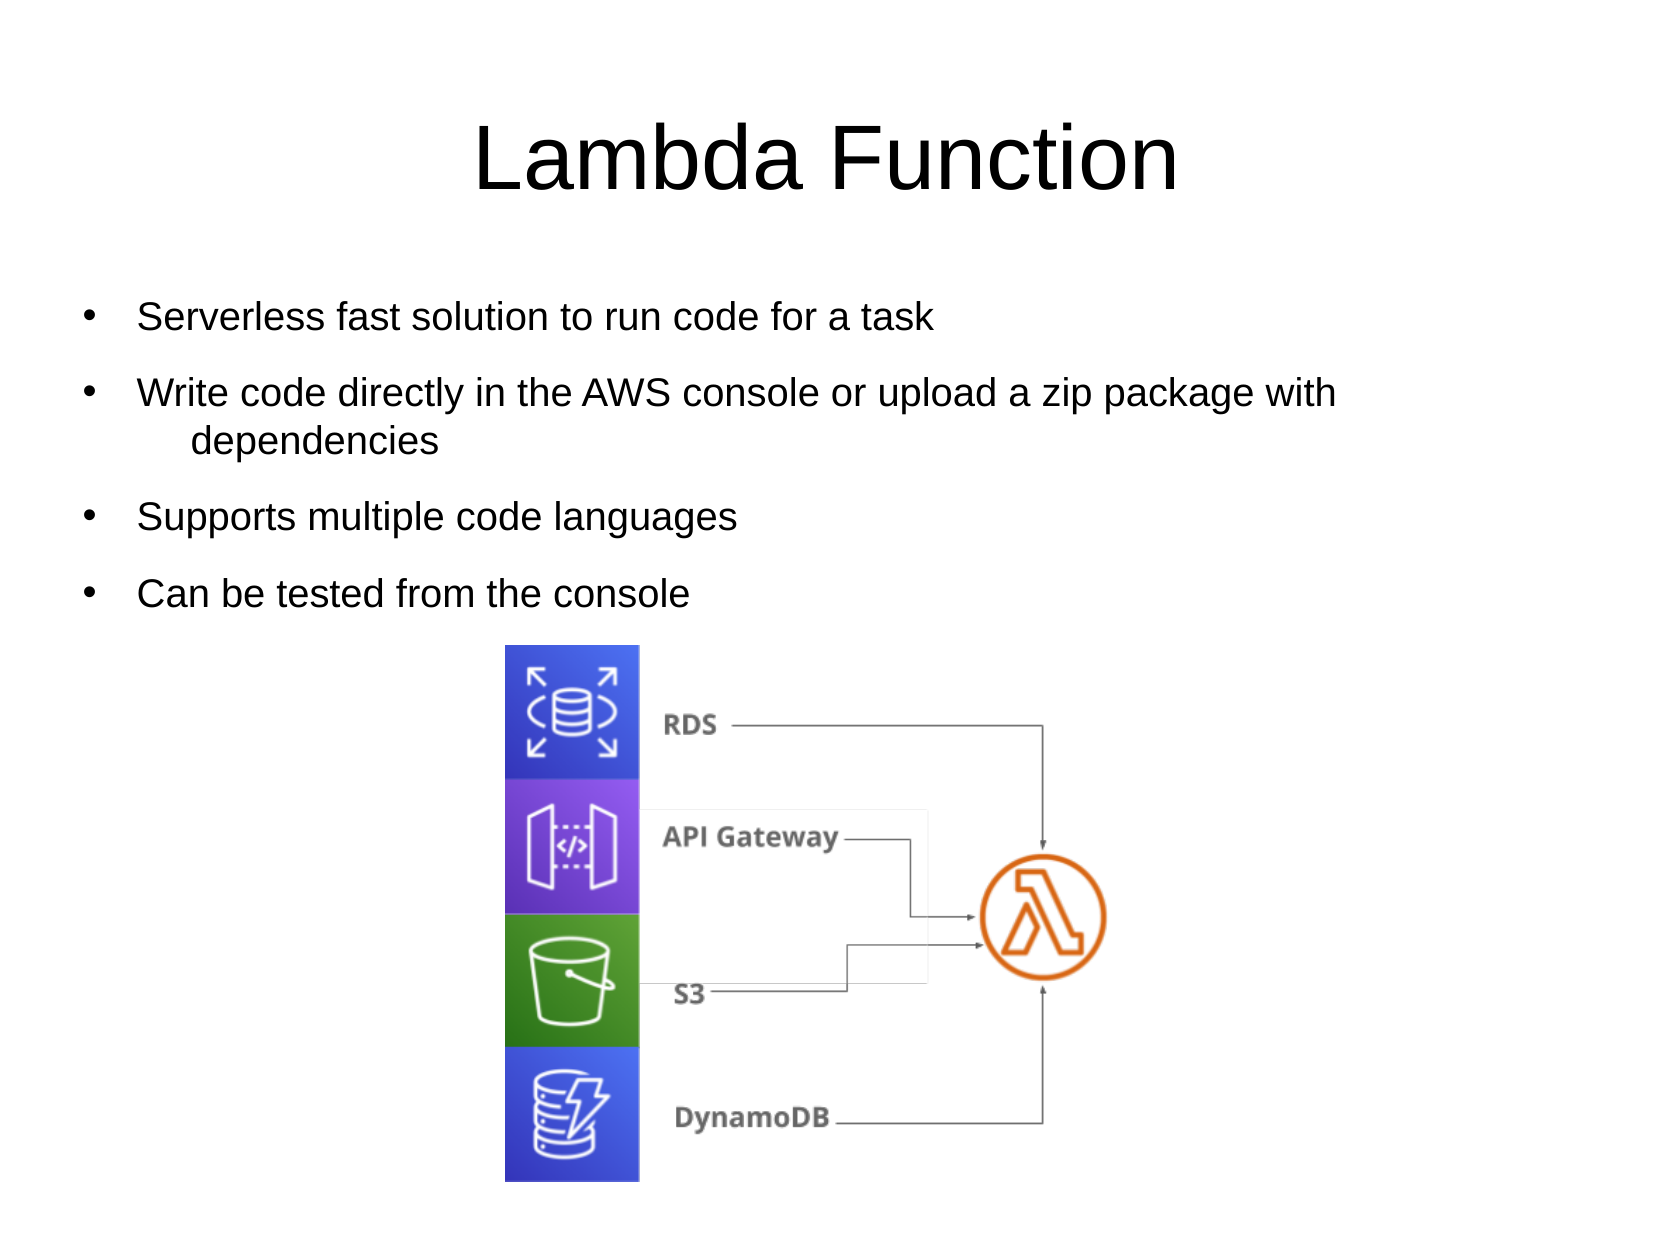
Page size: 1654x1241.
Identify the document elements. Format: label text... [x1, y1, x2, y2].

picture [505, 645, 1111, 1182]
title Lambda Function [82, 49, 1571, 257]
list Serverless fast solution to run code for a task Write code directly in the AWS console or upload a zip package with dependencies Supports multiple code languages Can be tested from the console [82, 290, 1571, 616]
